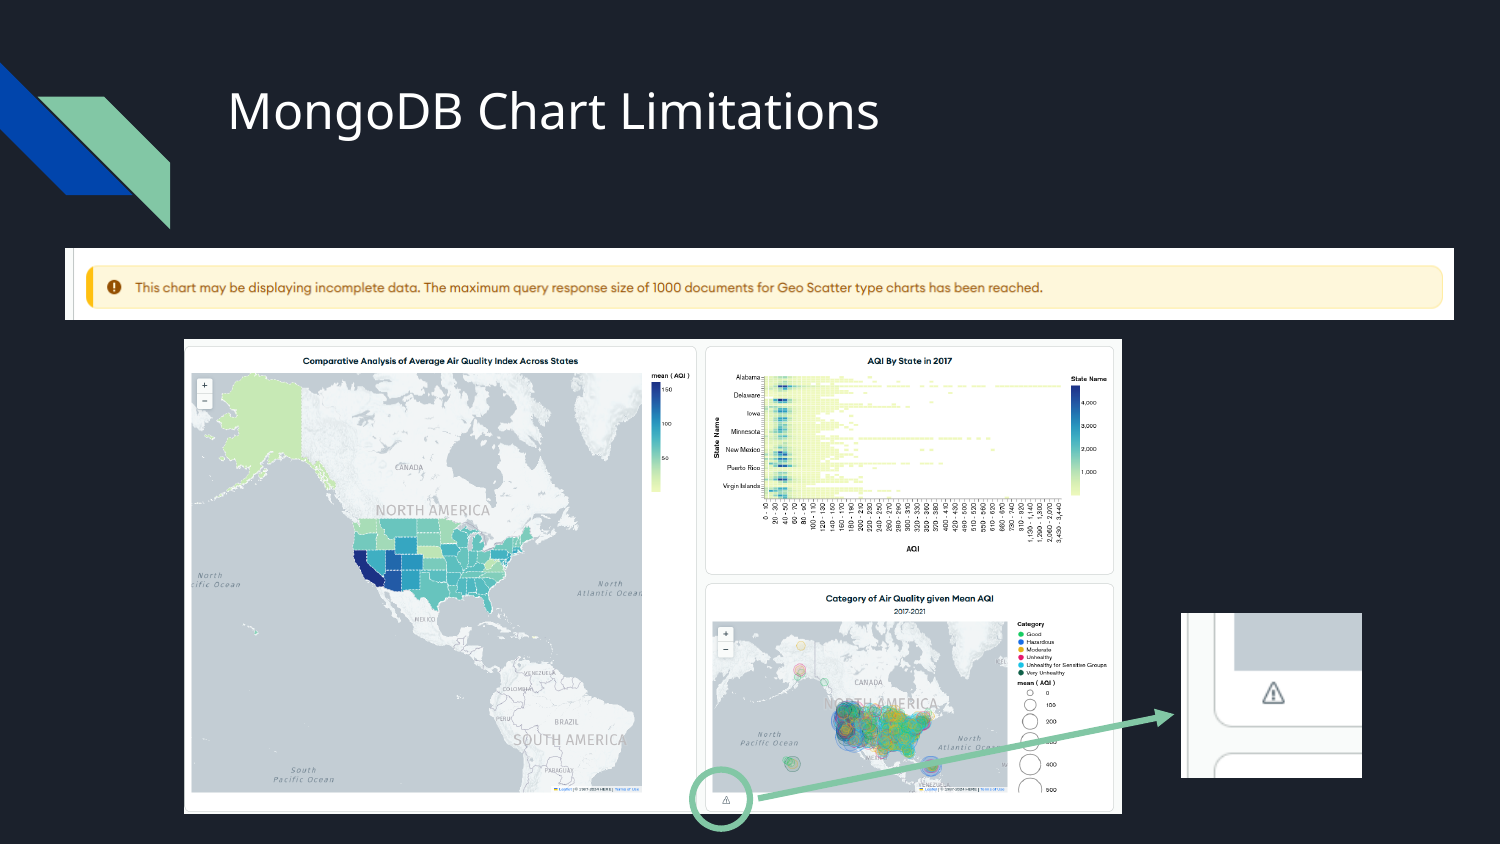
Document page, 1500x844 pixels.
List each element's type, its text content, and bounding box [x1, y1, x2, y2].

picture [65, 248, 1454, 320]
picture [184, 339, 1122, 814]
picture [1181, 613, 1362, 778]
title MongoDB Chart Limitations [212, 64, 1368, 215]
picture [696, 773, 746, 814]
